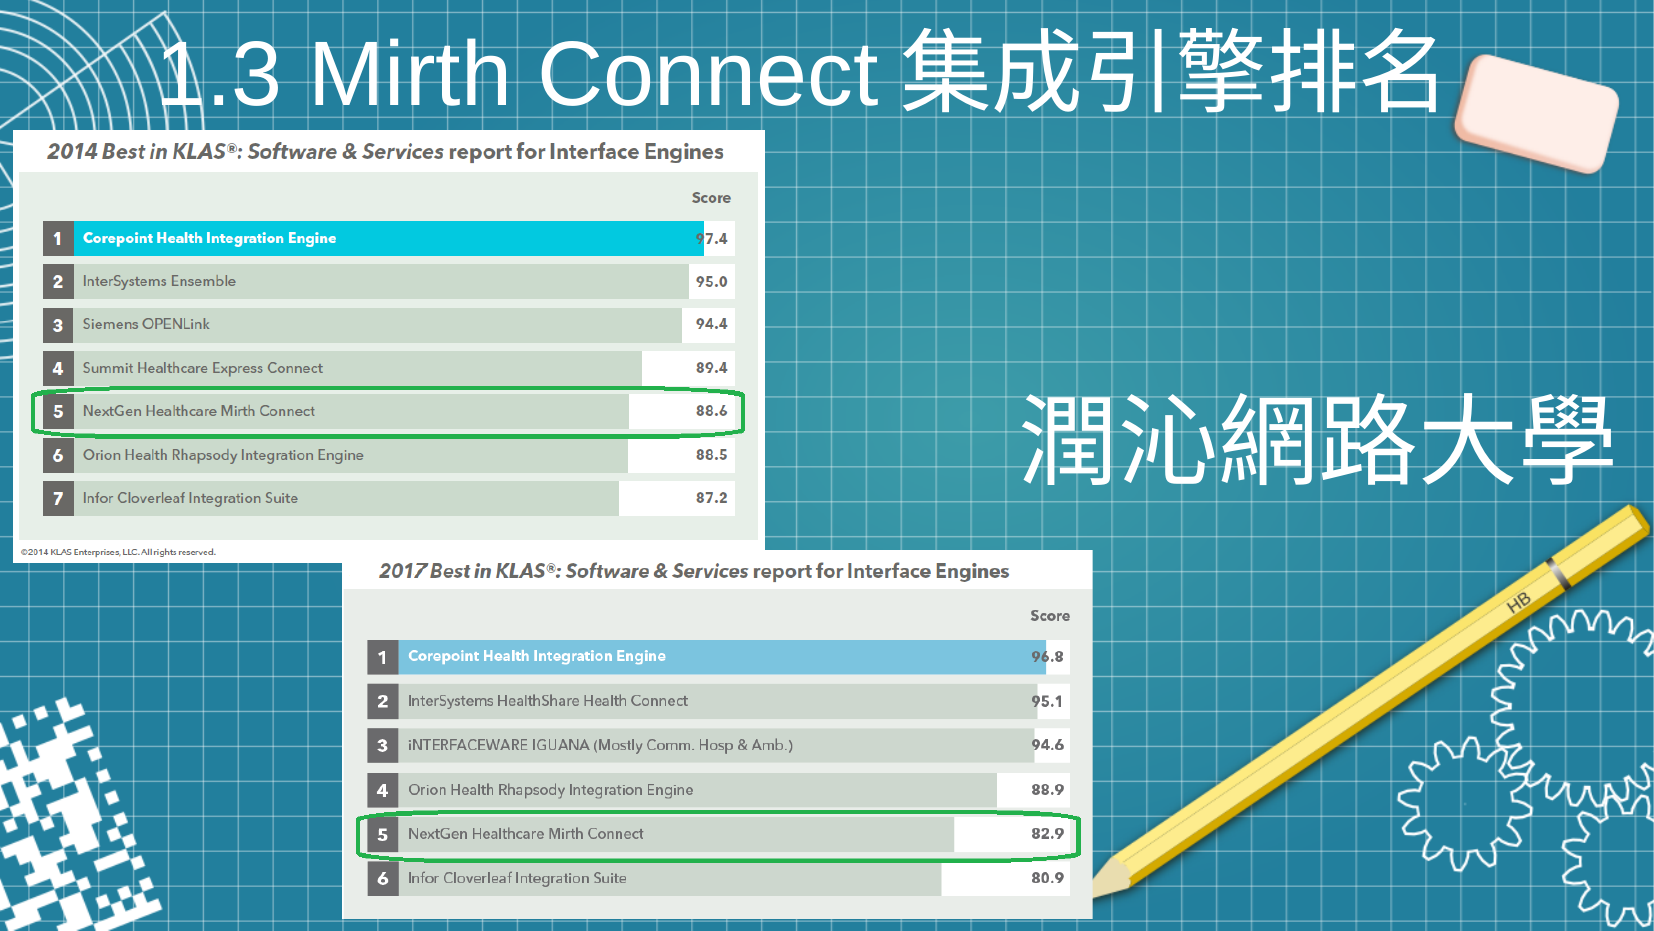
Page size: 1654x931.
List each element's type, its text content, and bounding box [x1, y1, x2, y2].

text_box 潤沁網路大學 [1093, 354, 1634, 470]
picture [0, 0, 1654, 931]
title 1.3 Mirth Connect集成引擎排名 [59, 11, 1548, 119]
